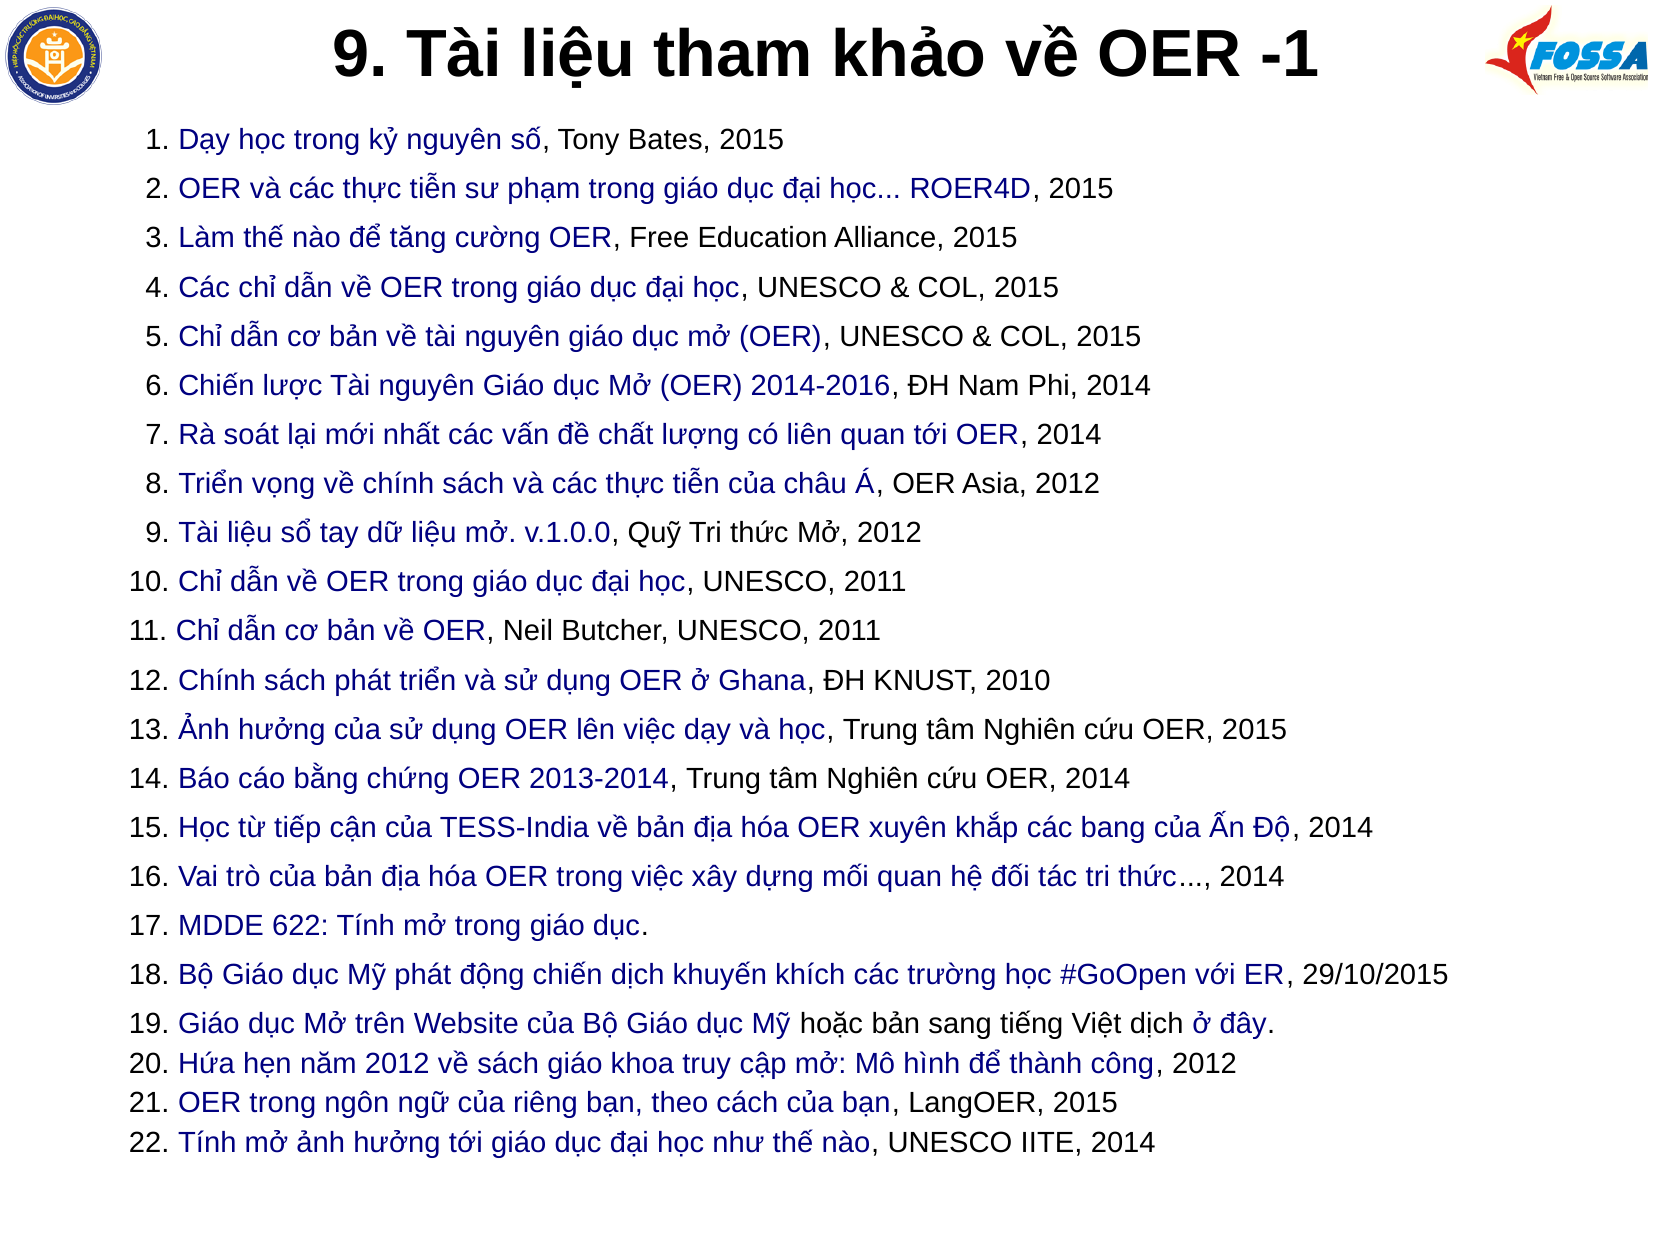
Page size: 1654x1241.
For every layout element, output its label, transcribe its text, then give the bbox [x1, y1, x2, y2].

title 9. Tài liệu tham khảo về OER -1 [107, 15, 1485, 91]
picture [1, 5, 107, 107]
picture [1485, 5, 1648, 95]
text_box 1. Dạy học trong kỷ nguyên số, Tony Bates, 2015 2. OER và các thực tiễn sư phạm trong giáo dục đại học... ROER4D, 2015 3. Làm thế nào để tăng cường OER, Free Education Alliance, 2015 4. Các chỉ dẫn về OER trong giáo dục đại học, UNESCO & COL, 2015 5. Chỉ dẫn cơ bản về tài nguyên giáo dục mở (OER), UNESCO & COL, 2015 6. Chiến lược Tài nguyên Giáo dục Mở (OER) 2014-2016, ĐH Nam Phi, 2014 7. Rà soát lại mới nhất các vấn đề chất lượng có liên quan tới OER, 2014 8. Triển vọng về chính sách và các thực tiễn của châu Á, OER Asia, 2012 9. Tài liệu sổ tay dữ liệu mở. v.1.0.0, Quỹ Tri thức Mở, 2012 10. Chỉ dẫn về OER trong giáo dục đại học, UNESCO, 2011 11. Chỉ dẫn cơ bản về OER, Neil Butcher, UNESCO, 2011 12. Chính sách phát triển và sử dụng OER ở Ghana, ĐH KNUST, 2010 13. Ảnh hưởng của sử dụng OER lên việc dạy và học, Trung tâm Nghiên cứu OER, 2015 14. Báo cáo bằng chứng OER 2013-2014, Trung tâm Nghiên cứu OER, 2014 15. Học từ tiếp cận của TESS-India về bản địa hóa OER xuyên khắp các bang của Ấn Độ, 2014 16. Vai trò của bản địa hóa OER trong việc xây dựng mối quan hệ đối tác tri thức..., 2014 17. MDDE 622: Tính mở trong giáo dục. 18. Bộ Giáo dục Mỹ phát động chiến dịch khuyến khích các trường học #GoOpen với ER, 29/10/2015 19. Giáo dục Mở trên Website của Bộ Giáo dục Mỹ hoặc bản sang tiếng Việt dịch ở đây. 20. Hứa hẹn năm 2012 về sách giáo khoa truy cập mở: Mô hình để thành công, 2012 21. OER trong ngôn ngữ của riêng bạn, theo cách của bạn, LangOER, 2015 22. Tính mở ảnh hưởng tới giáo dục đại học như thế nào, UNESCO IITE, 2014 [114, 109, 1638, 1199]
